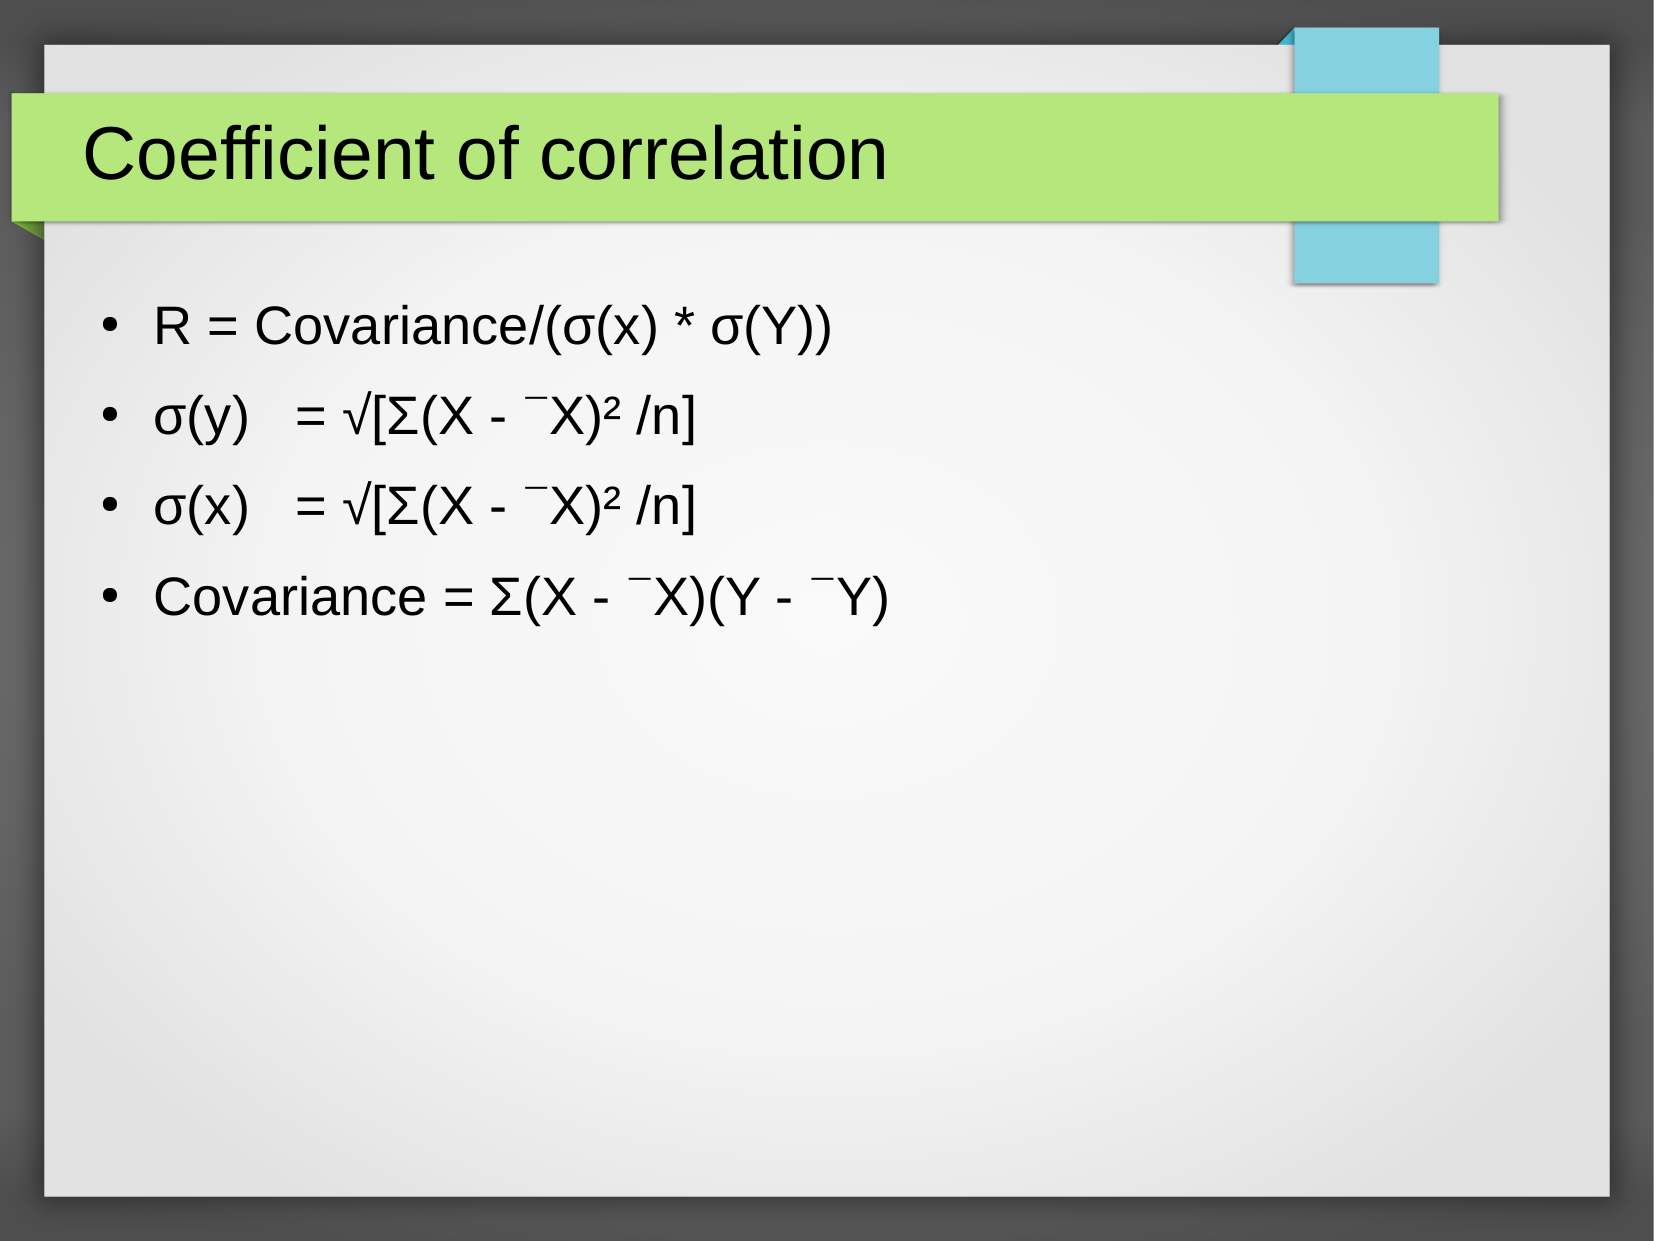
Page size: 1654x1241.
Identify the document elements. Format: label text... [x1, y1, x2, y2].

picture [0, 0, 1654, 1241]
title Coefficient of correlation [82, 94, 1264, 213]
list R = Covariance/(σ(x) * σ(Y)) σ(y) = √[Σ(X - `X)² /n] σ(x) = √[Σ(X - `X)² /n] Covariance = Σ(X - `X)(Y - `Y) [82, 295, 1571, 1015]
